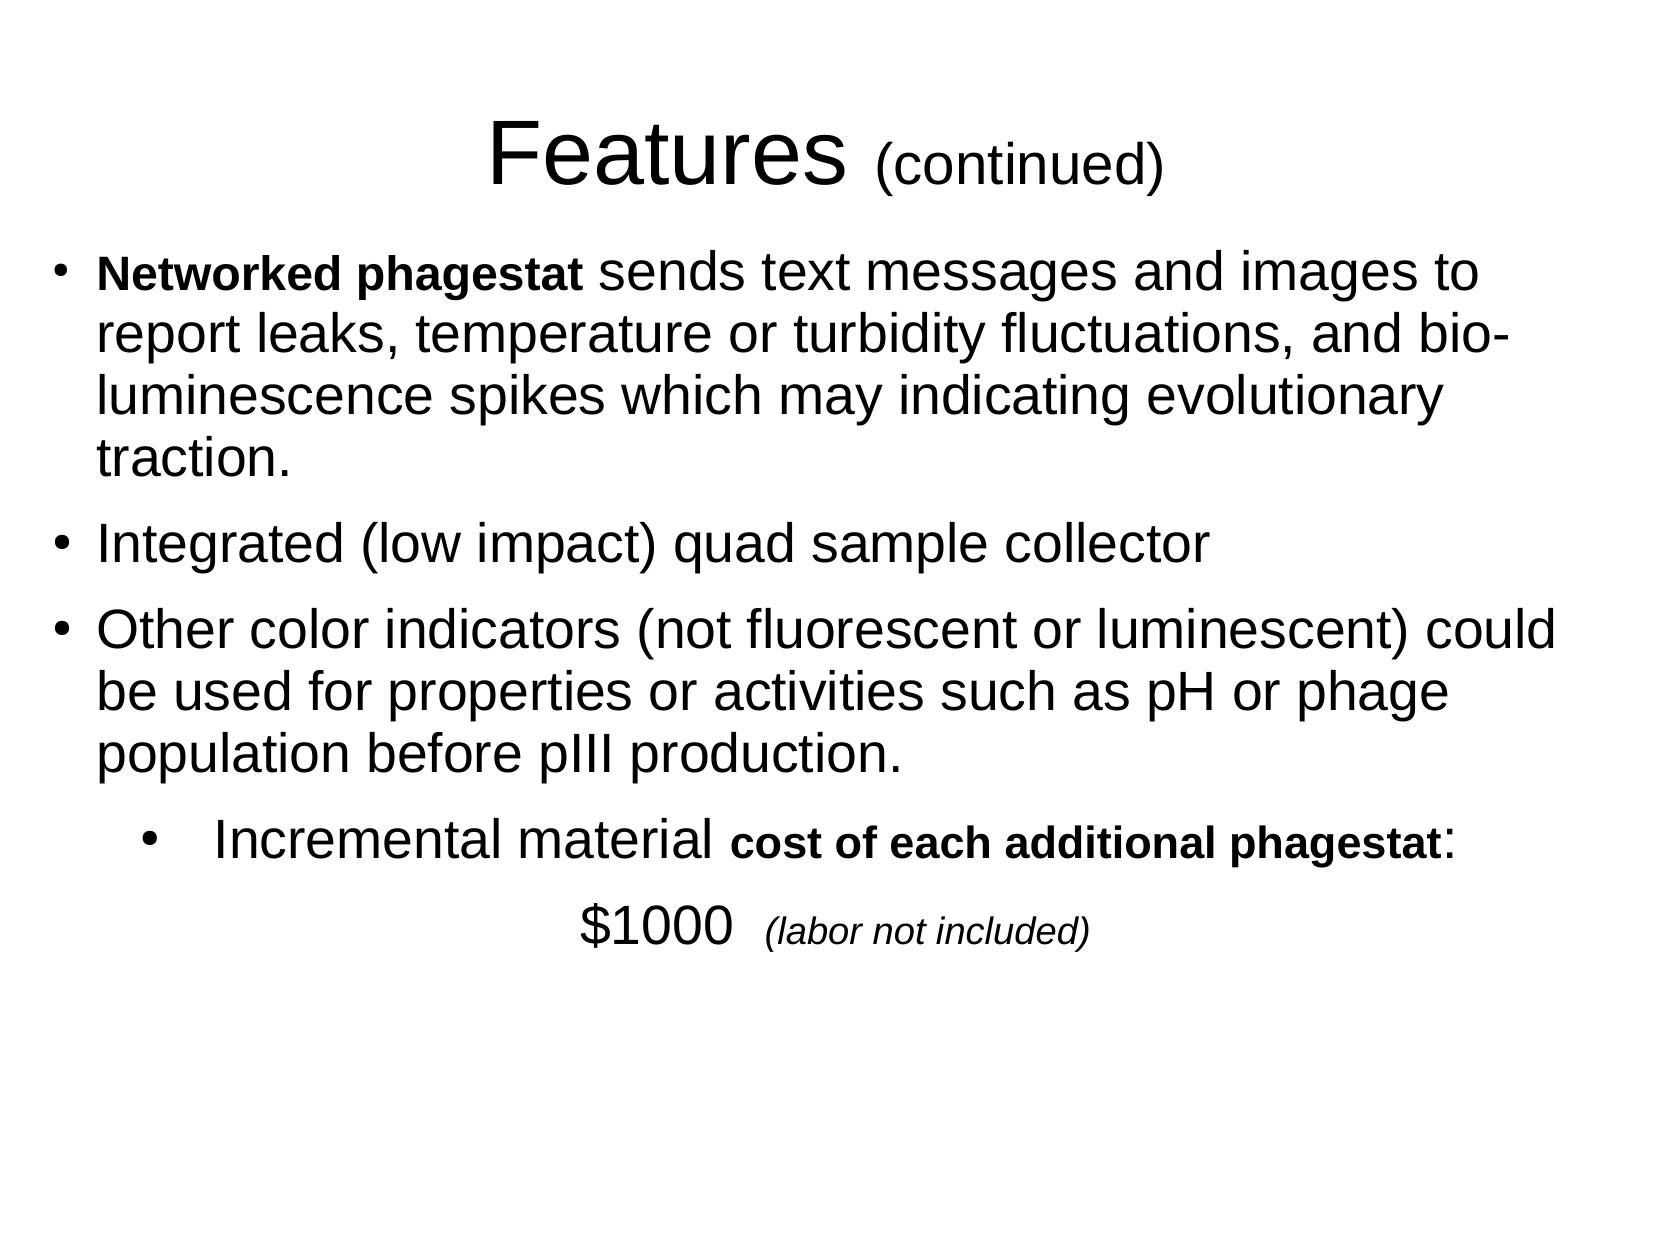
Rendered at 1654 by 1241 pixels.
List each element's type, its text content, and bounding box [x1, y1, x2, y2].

list Networked phagestat sends text messages and images to report leaks, temperature or turbidity fluctuations, and bio-luminescence spikes which may indicating evolutionary traction. Integrated (low impact) quad sample collector Other color indicators (not fluorescent or luminescent) could be used for properties or activities such as pH or phage population before pIII production. Incremental material cost of each additional phagestat: $1000 (labor not included) [37, 240, 1576, 961]
title Features (continued) [82, 49, 1571, 240]
